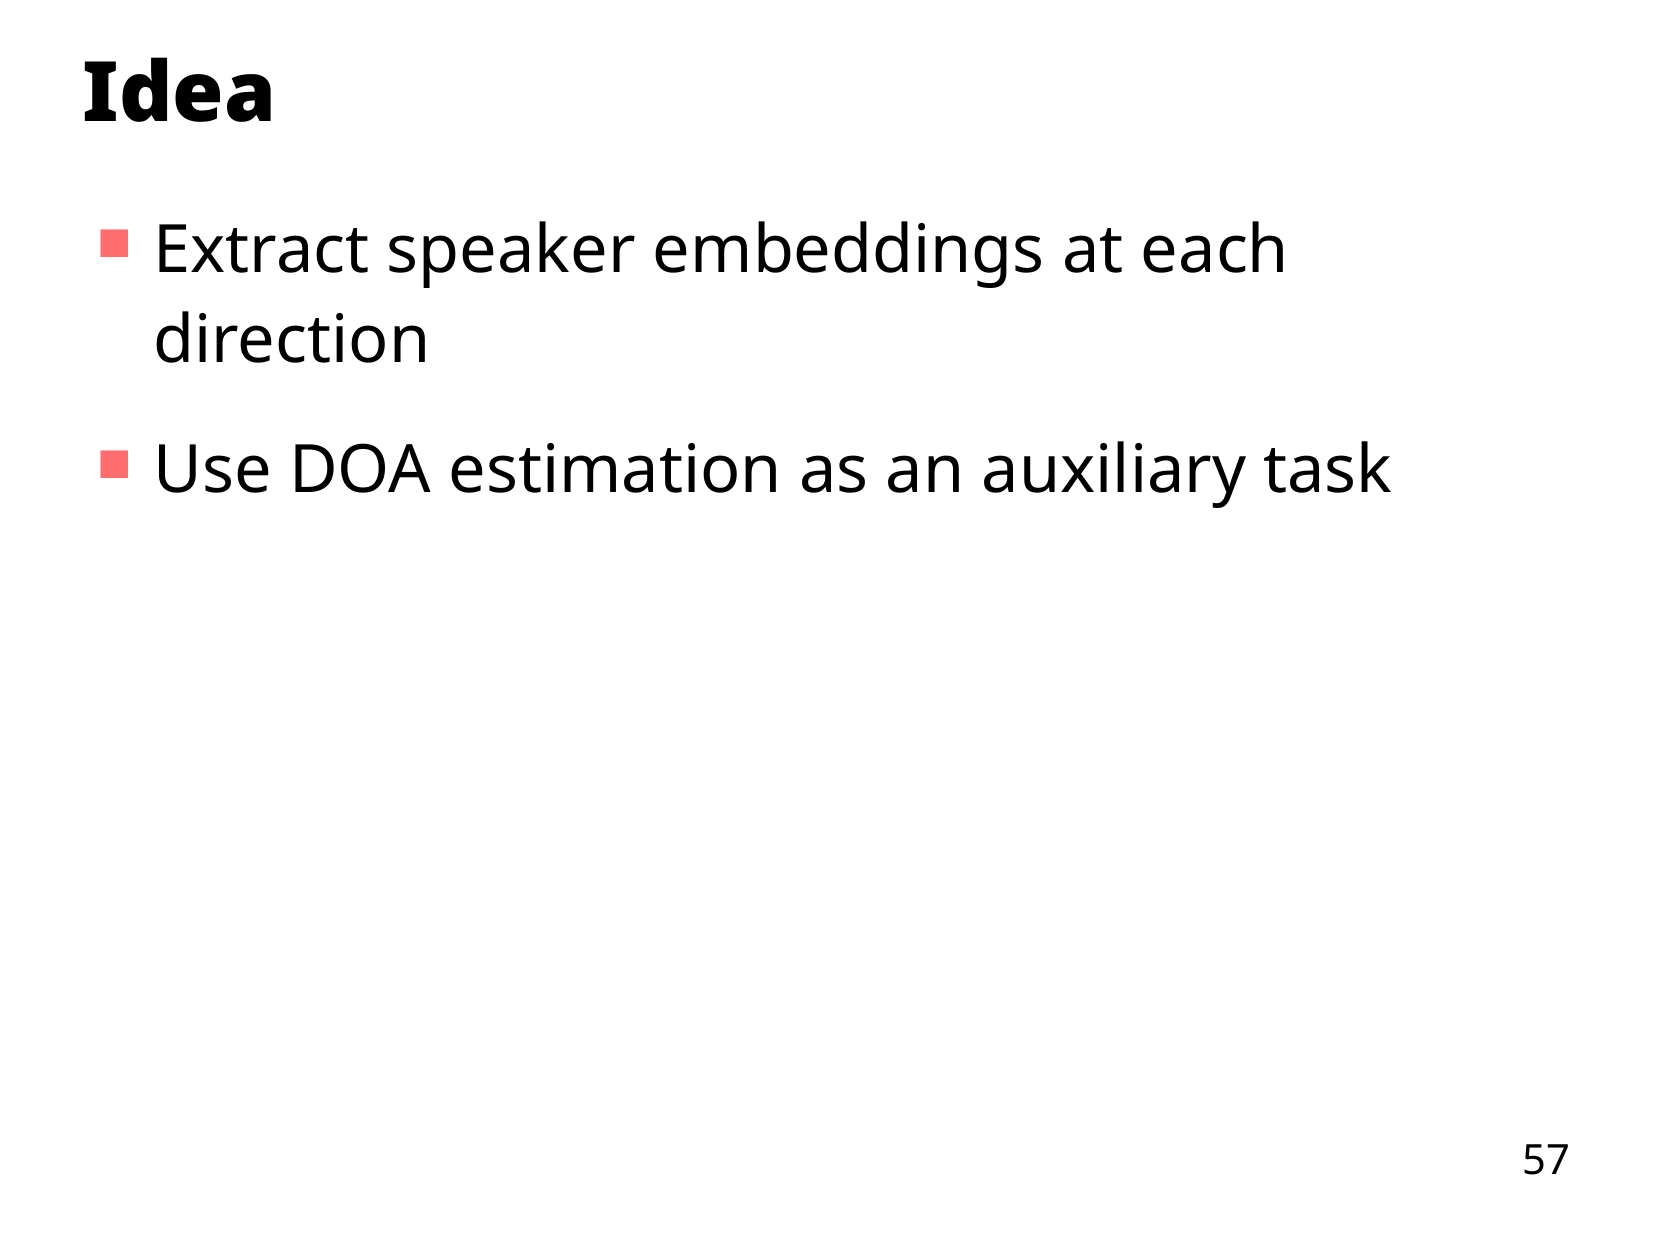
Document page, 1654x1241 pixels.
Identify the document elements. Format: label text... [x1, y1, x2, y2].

title Idea [82, 37, 1571, 143]
list Extract speaker embeddings at each direction Use DOA estimation as an auxiliary task [82, 200, 1571, 1111]
